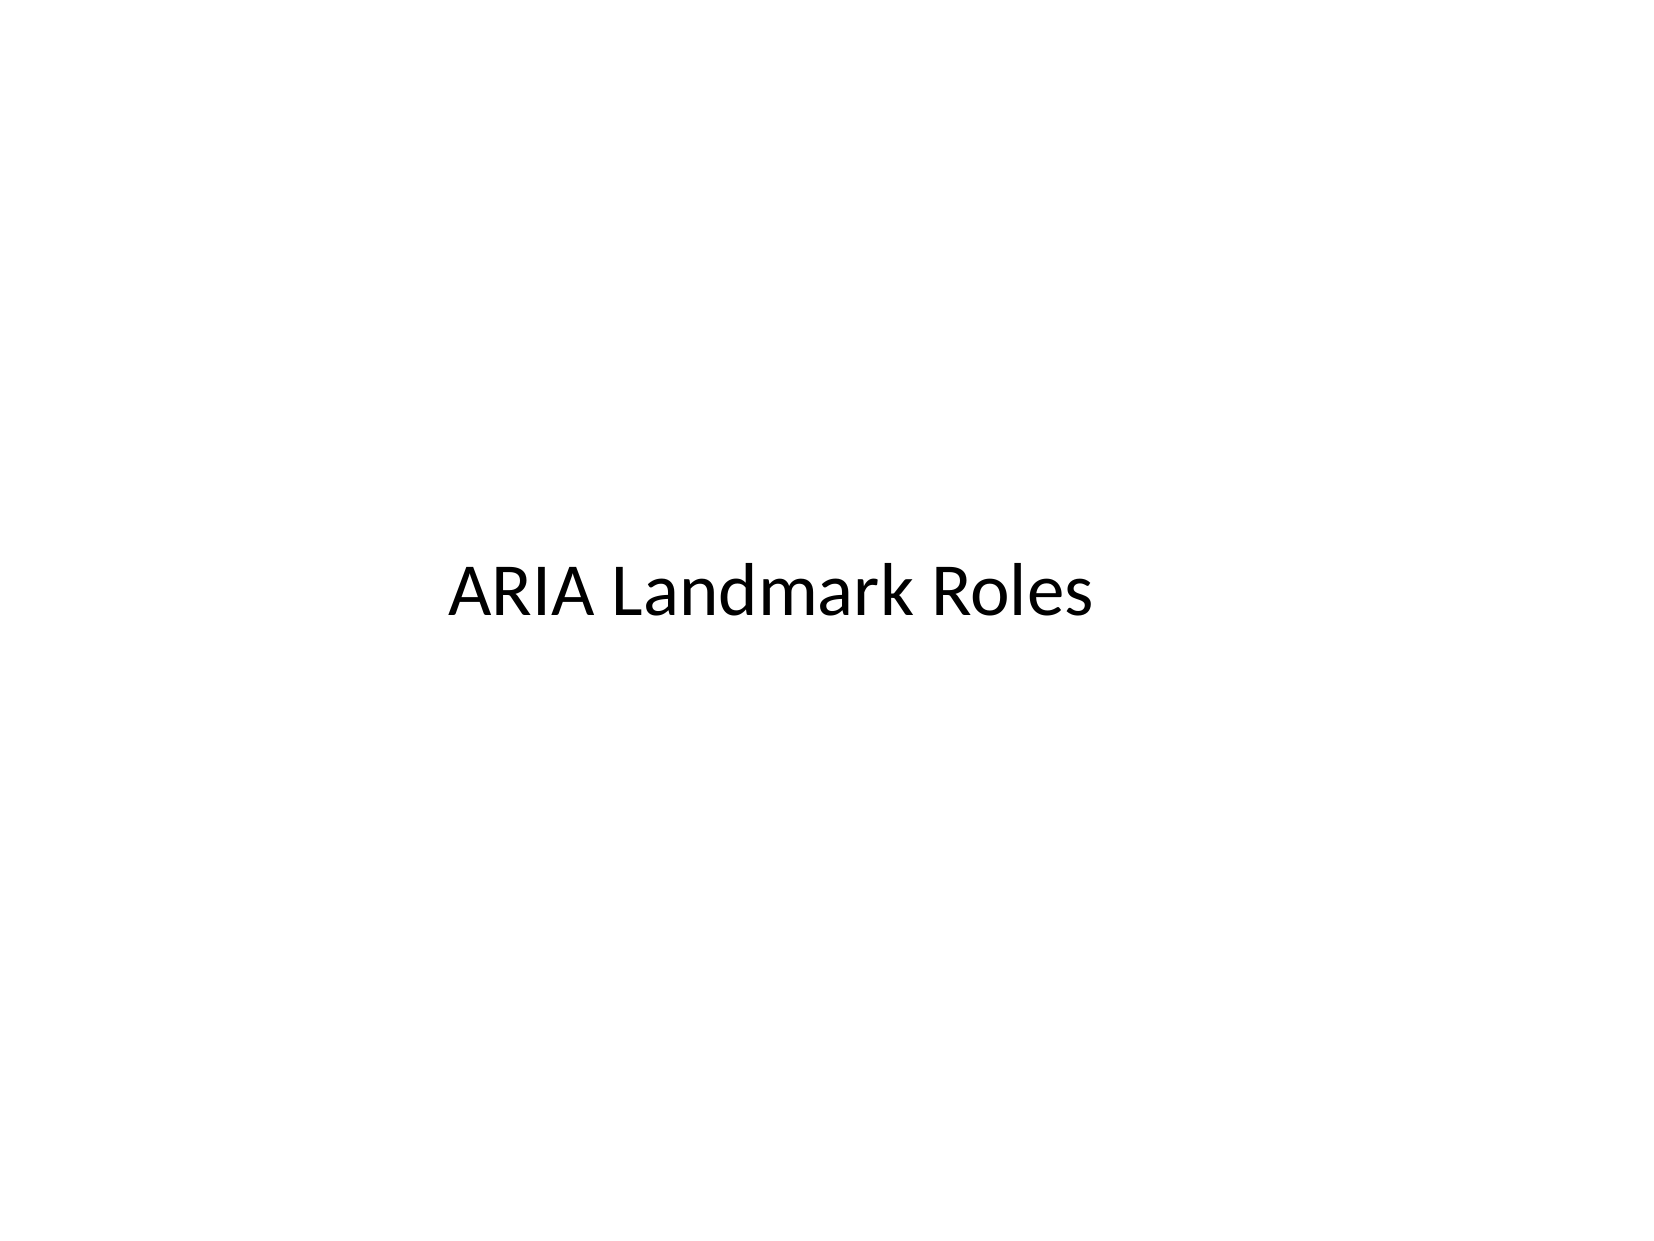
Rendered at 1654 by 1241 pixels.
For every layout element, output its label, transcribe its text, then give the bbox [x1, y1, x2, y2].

text_box ARIA Landmark Roles [433, 532, 1121, 639]
